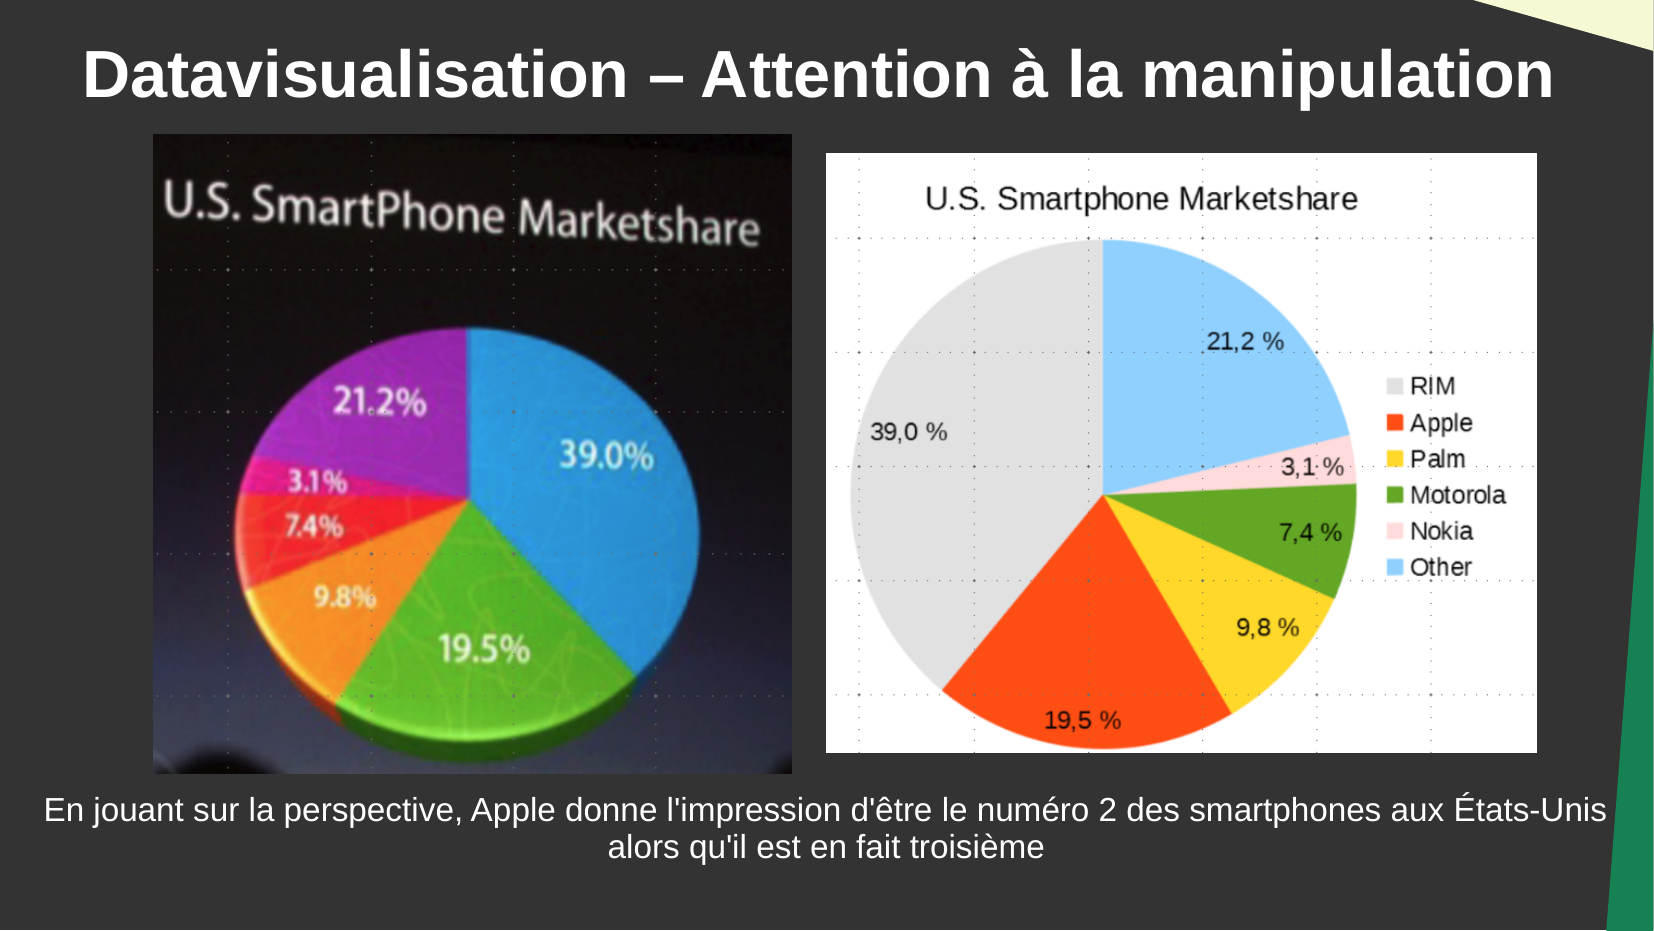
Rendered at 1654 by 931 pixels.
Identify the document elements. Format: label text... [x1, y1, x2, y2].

picture [153, 134, 792, 774]
title En jouant sur la perspective, Apple donne l'impression d'être le numéro 2 des smartphones aux États-Unis alors qu'il est en fait troisième [31, 791, 1622, 866]
text_box [1473, 0, 1654, 52]
text_box [1606, 313, 1654, 931]
picture [826, 153, 1537, 753]
title Datavisualisation – Attention à la manipulation [82, 37, 1571, 122]
